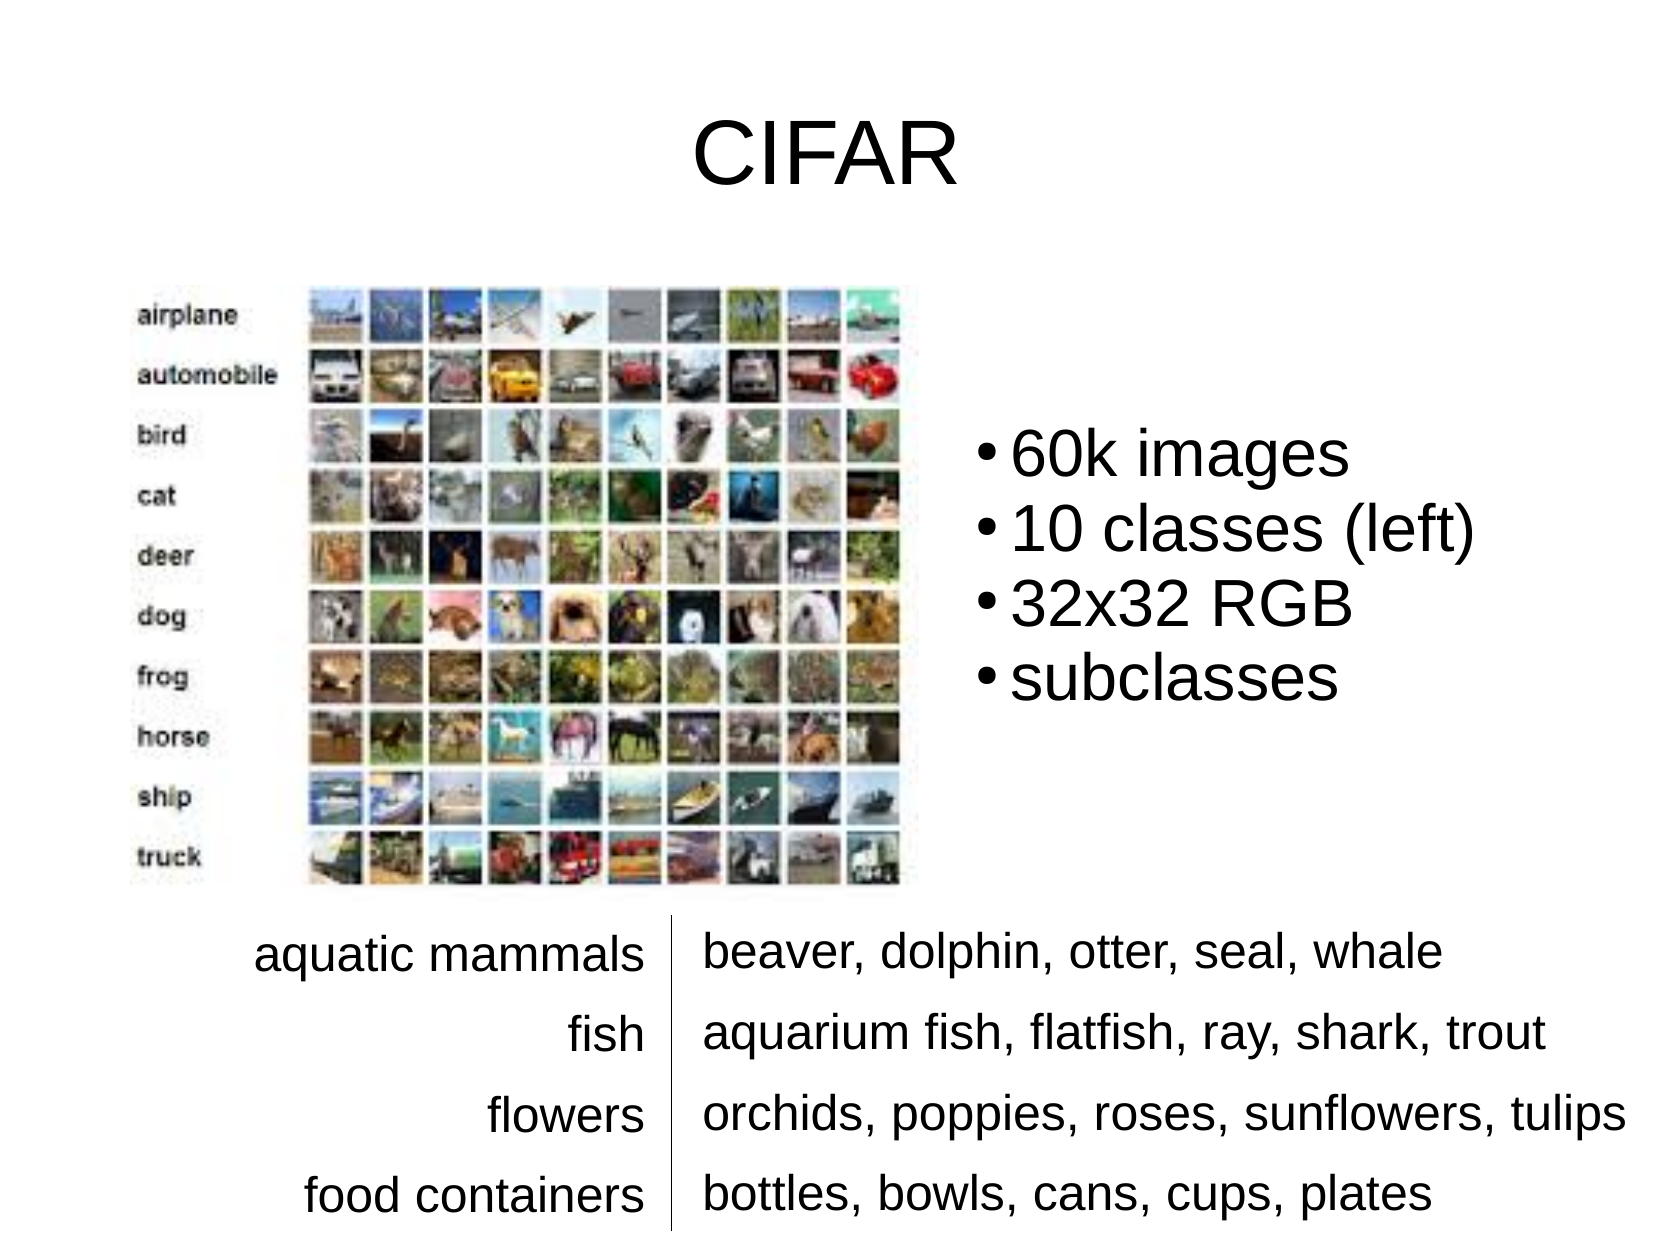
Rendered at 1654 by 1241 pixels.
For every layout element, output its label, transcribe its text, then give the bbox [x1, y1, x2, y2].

text_box beaver, dolphin, otter, seal, whale aquarium fish, flatfish, ray, shark, trout orchids, poppies, roses, sunflowers, tulips bottles, bowls, cans, cups, plates [687, 916, 1654, 1241]
subtitle 60k images 10 classes (left) 32x32 RGB subclasses [975, 205, 1654, 916]
title CIFAR [82, 49, 1571, 257]
picture [130, 285, 919, 901]
text_box aquatic mammals fish flowers food containers [0, 918, 661, 1241]
